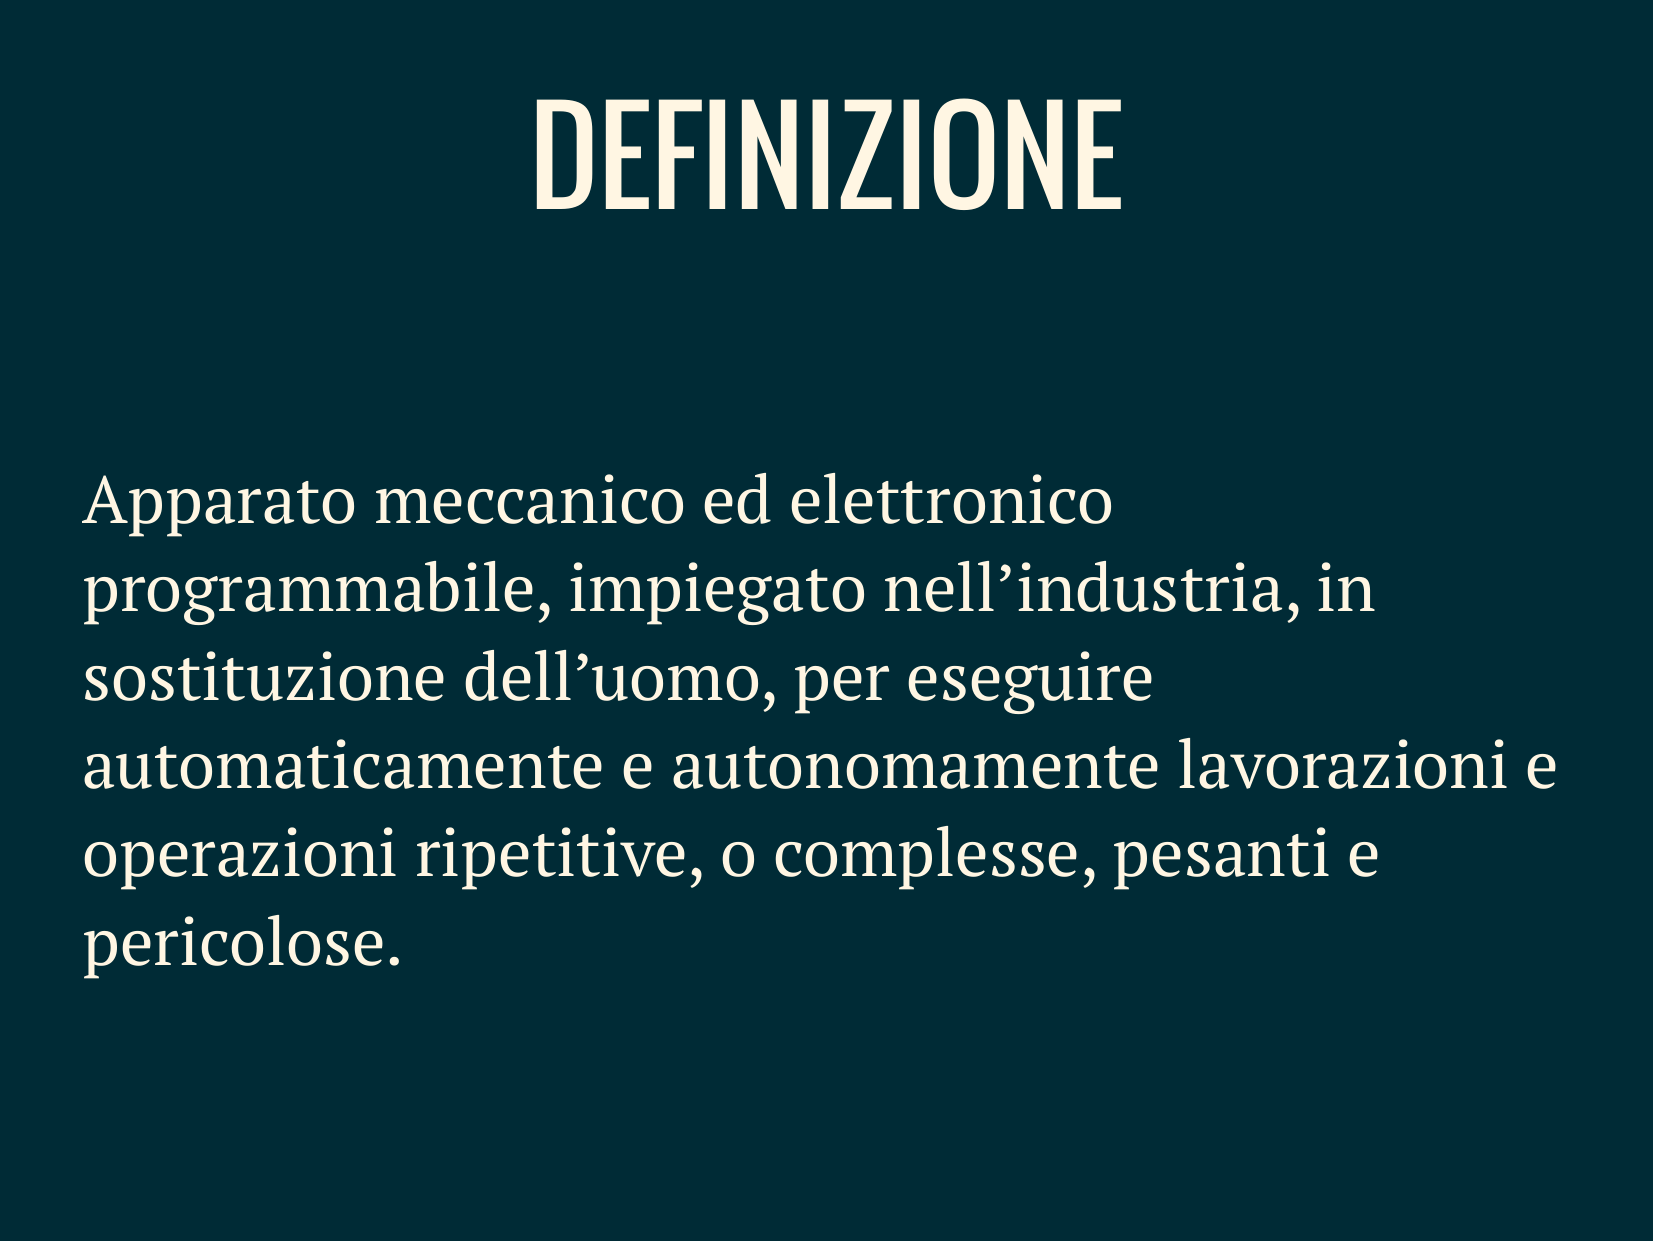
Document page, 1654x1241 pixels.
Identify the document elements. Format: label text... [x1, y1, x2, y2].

text_box Apparato meccanico ed elettronico programmabile, impiegato nell’industria, in sostituzione dell’uomo, per eseguire automaticamente e autonomamente lavorazioni e operazioni ripetitive, o complesse, pesanti e pericolose. [82, 366, 1570, 1231]
title Definizione [82, 49, 1571, 257]
